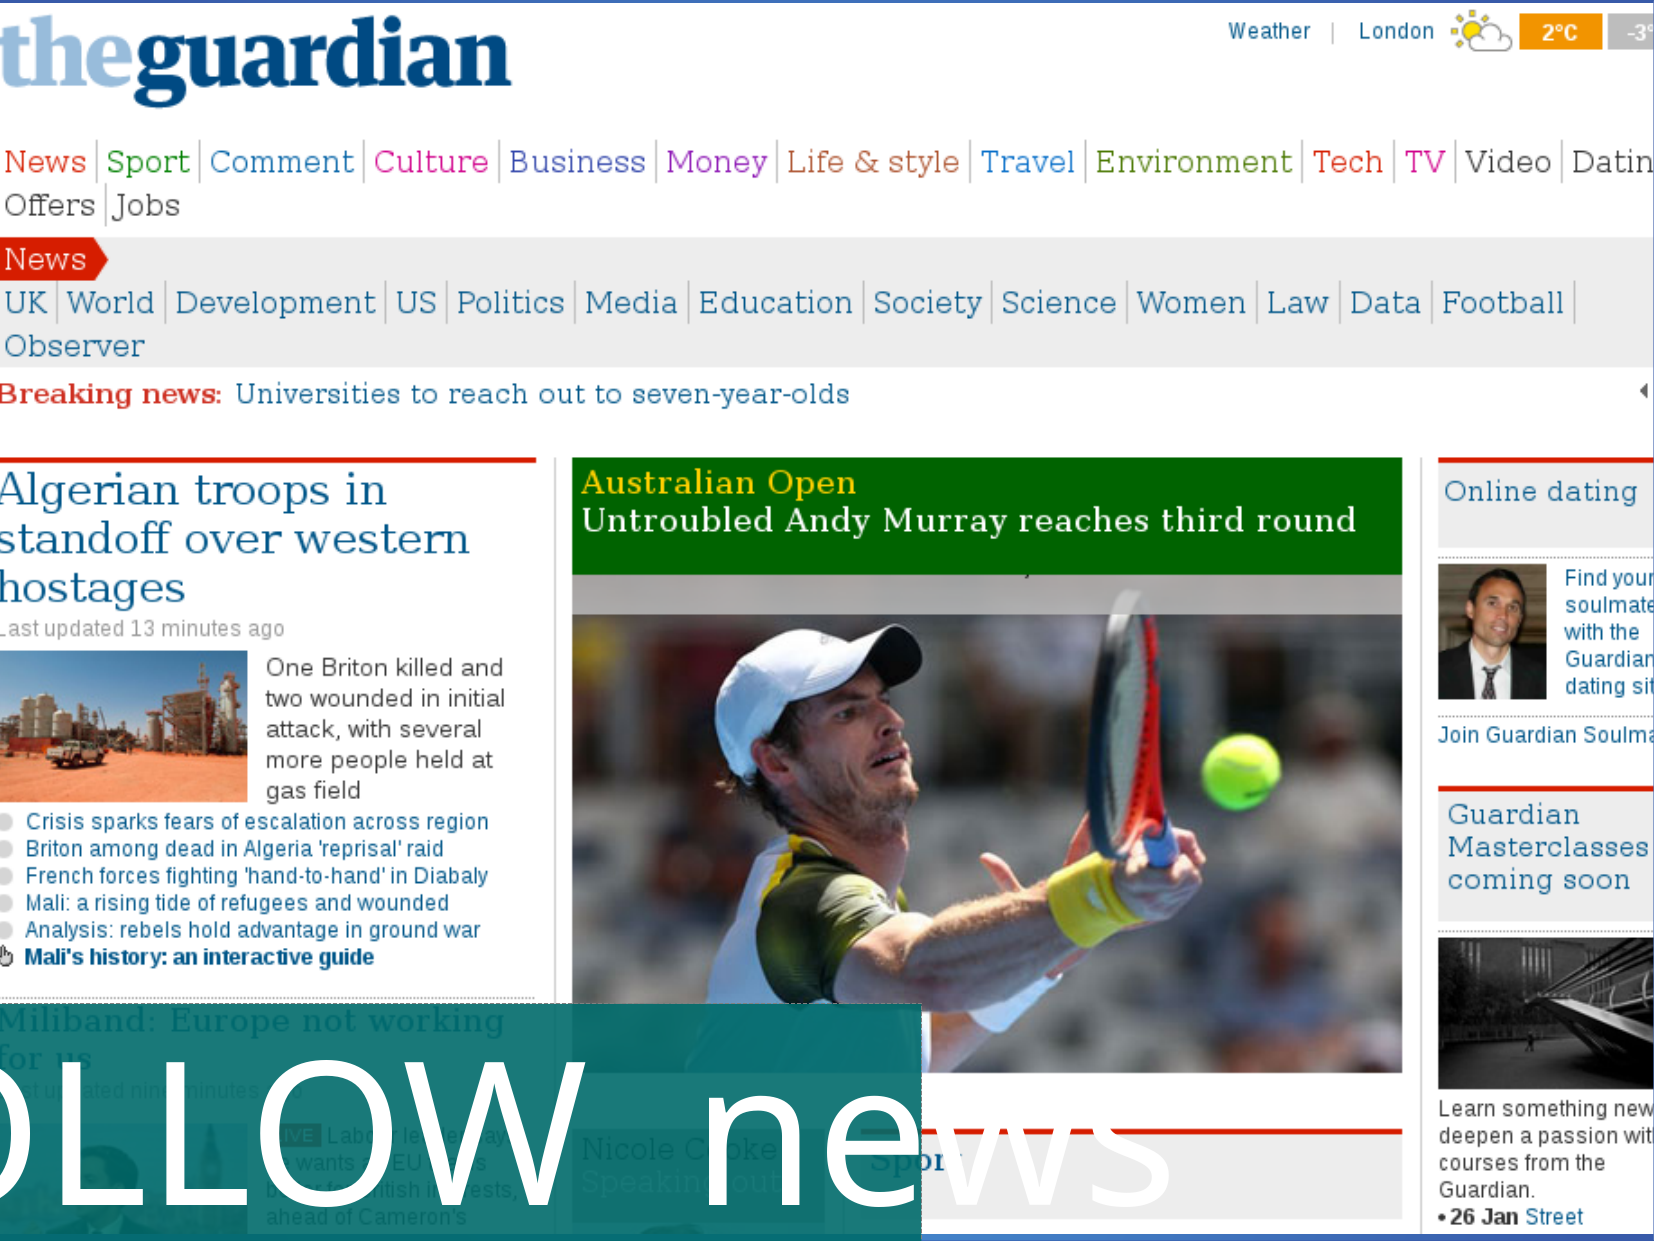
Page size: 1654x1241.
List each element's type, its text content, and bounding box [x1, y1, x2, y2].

text_box FOLLOW news [0, 1092, 11, 1175]
picture [0, 0, 1654, 1241]
text_box FOLLOW news [0, 1003, 922, 1241]
